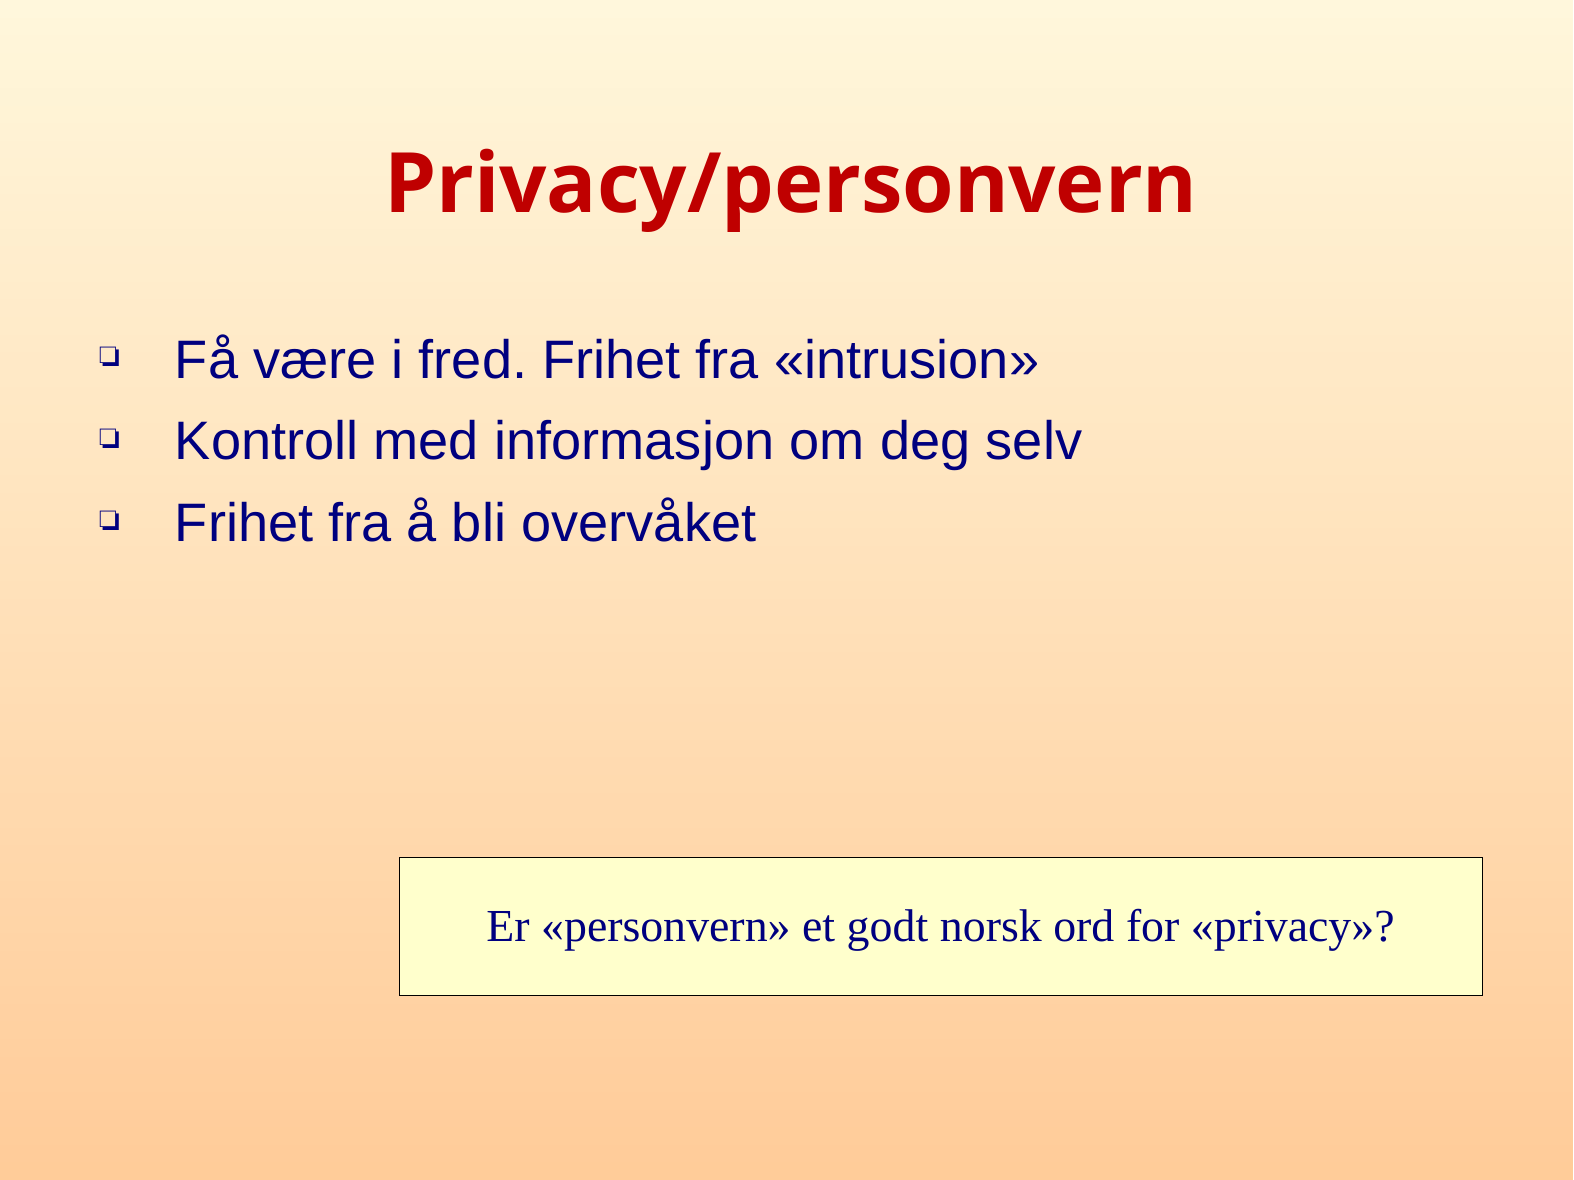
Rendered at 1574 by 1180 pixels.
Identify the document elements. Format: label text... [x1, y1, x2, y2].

list Få være i fred. Frihet fra «intrusion» Kontroll med informasjon om deg selv Frihet fra å bli overvåket [100, 336, 1553, 1170]
text_box Er «personvern» et godt norsk ord for «privacy»? [399, 857, 1483, 996]
title Privacy/personvern [39, 54, 1543, 309]
